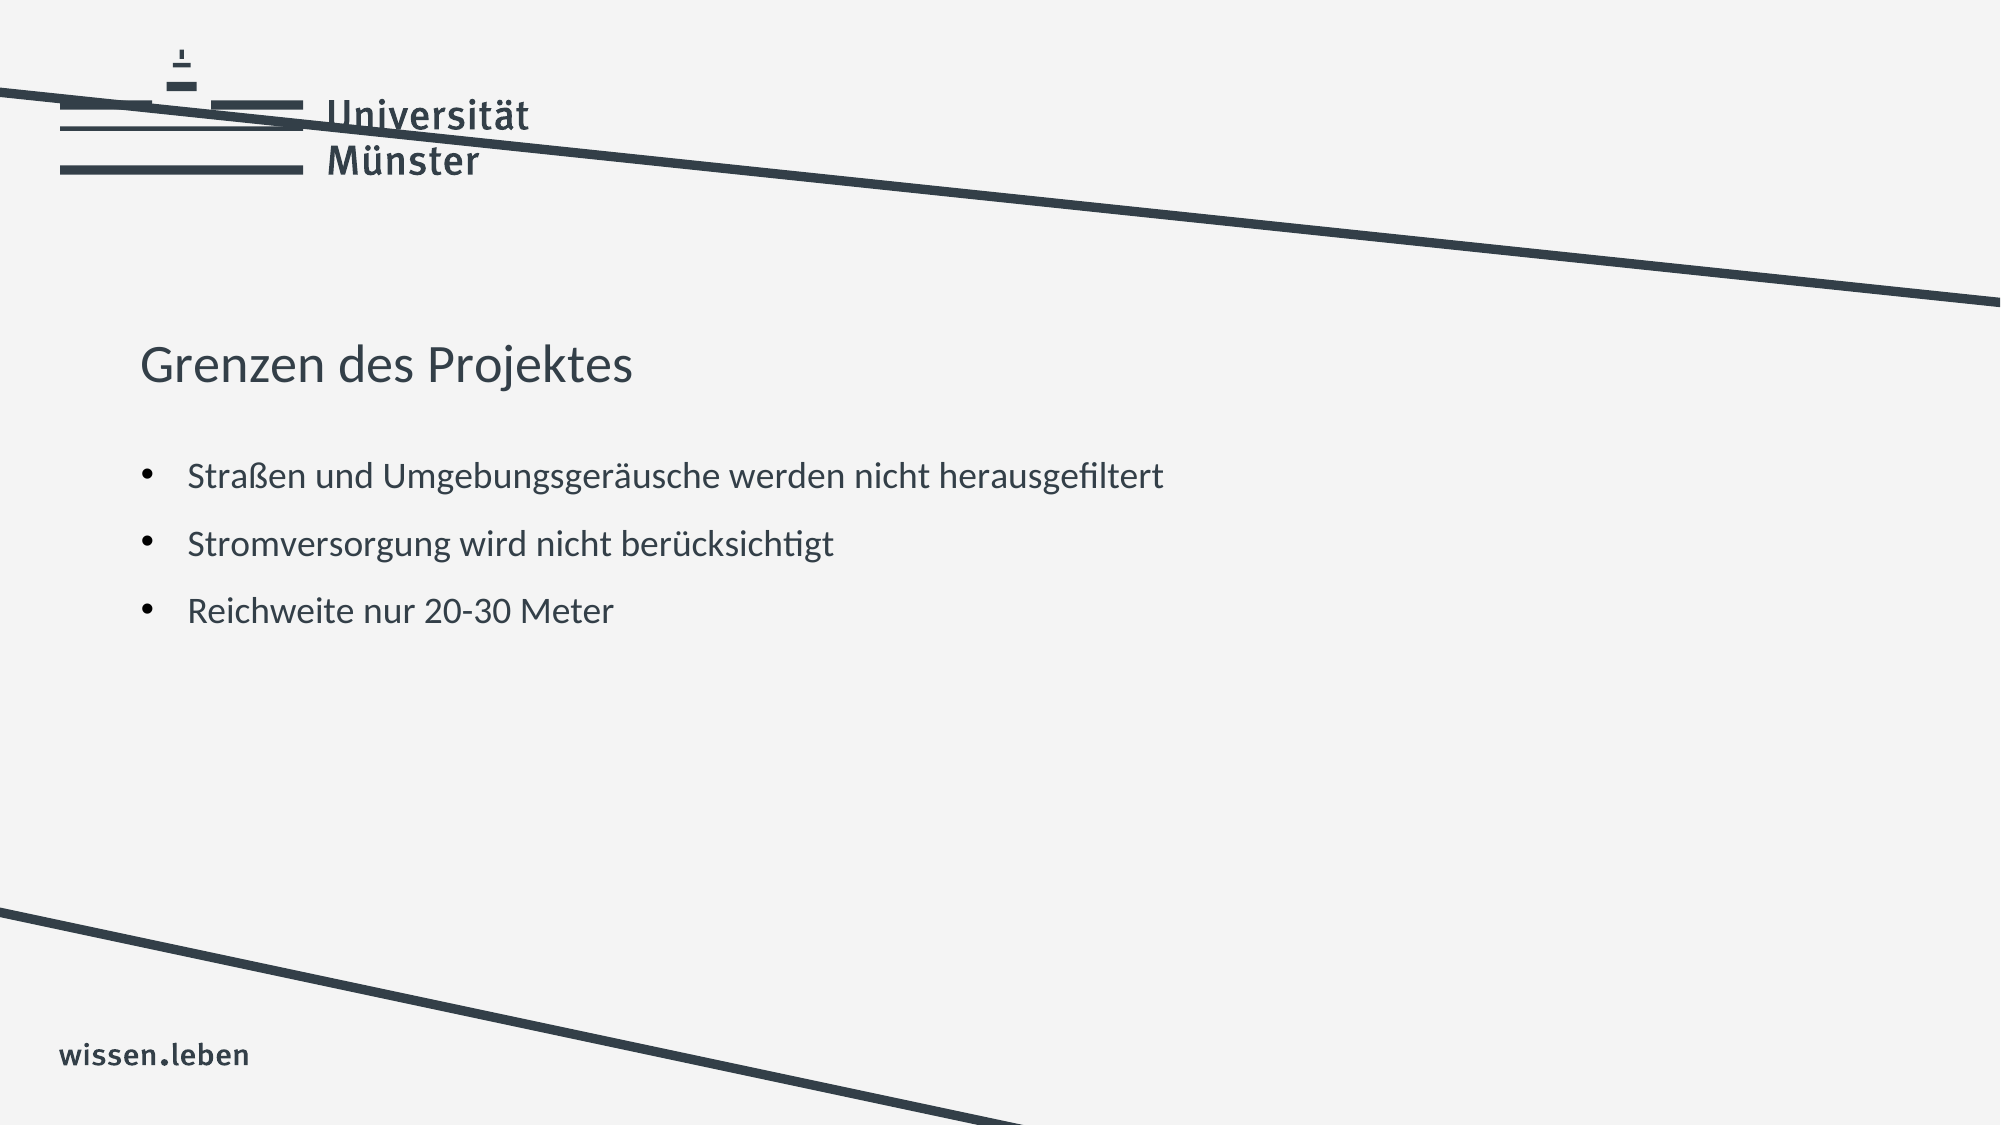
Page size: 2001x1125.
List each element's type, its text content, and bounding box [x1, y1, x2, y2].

text_box Straßen und Umgebungsgeräusche werden nicht herausgefiltert Stromversorgung wird nicht berücksichtigt Reichweite nur 20-30 Meter [125, 420, 1918, 686]
text_box Grenzen des Projektes [125, 320, 1407, 402]
